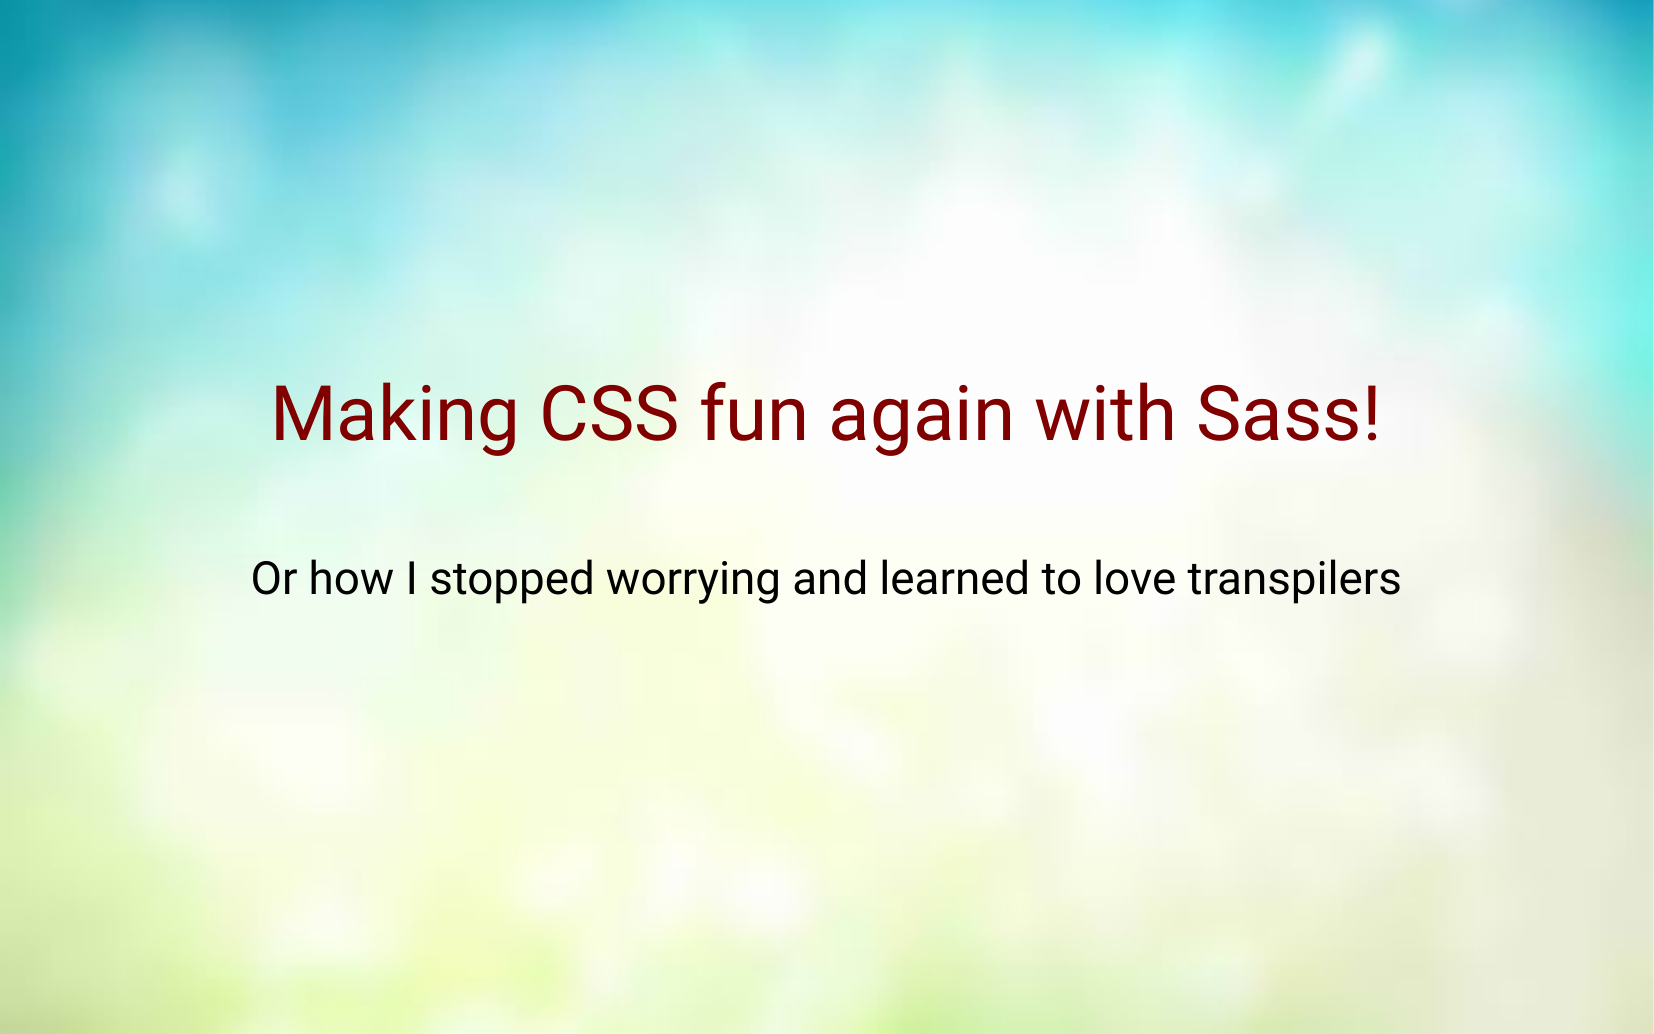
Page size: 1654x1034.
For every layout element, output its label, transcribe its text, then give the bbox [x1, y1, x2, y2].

picture [0, 0, 1654, 1034]
subtitle Or how I stopped worrying and learned to love transpilers [82, 524, 1571, 628]
title Making CSS fun again with Sass! [82, 324, 1571, 498]
